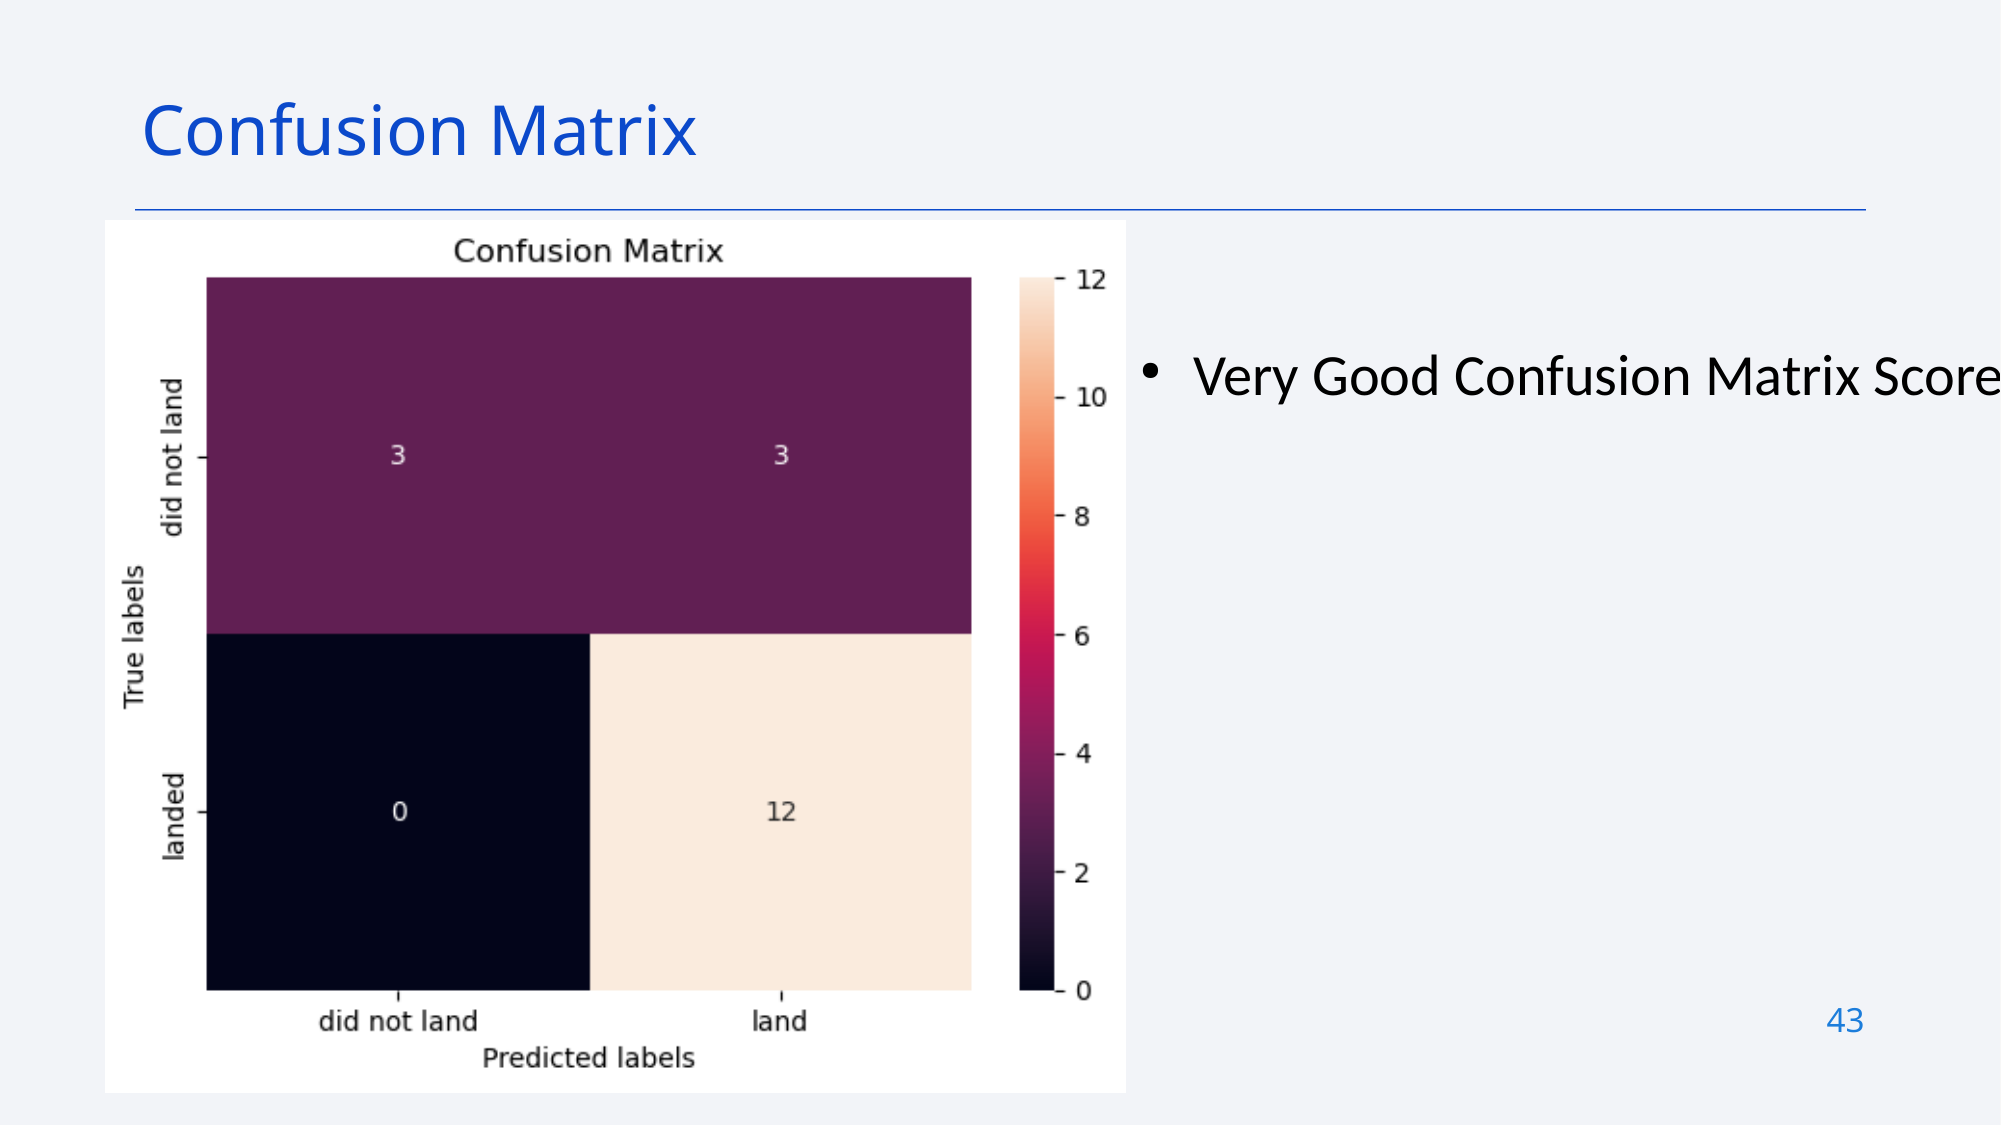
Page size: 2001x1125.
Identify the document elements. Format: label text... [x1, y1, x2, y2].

text_box Confusion Matrix [126, 88, 1852, 179]
list Very Good Confusion Matrix Score [1126, 337, 2000, 963]
picture [0, 0, 2001, 1125]
